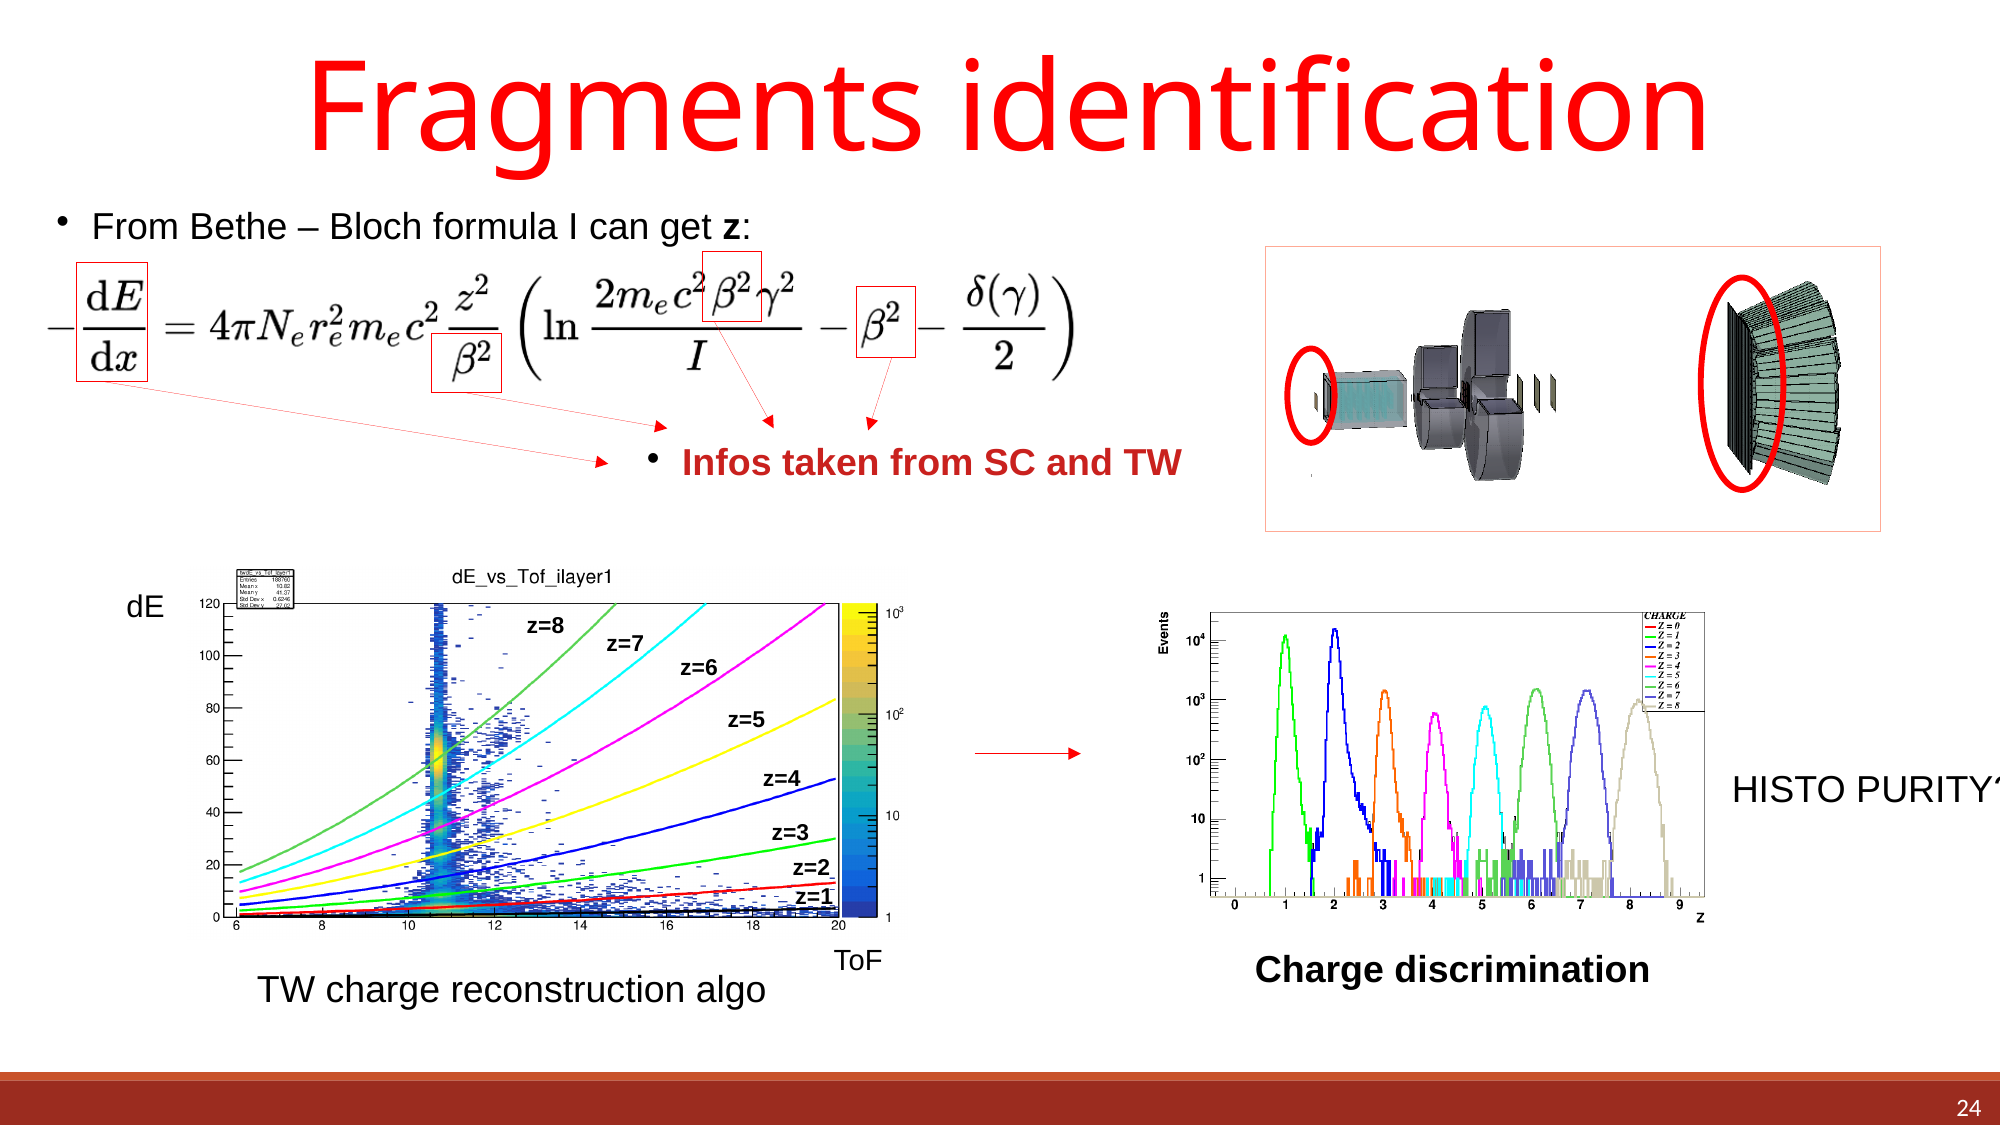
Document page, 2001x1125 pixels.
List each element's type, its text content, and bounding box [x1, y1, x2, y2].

picture [703, 252, 761, 321]
picture [716, 251, 1105, 404]
picture [432, 334, 501, 392]
picture [77, 263, 147, 381]
text_box Infos taken from SC and TW [631, 430, 1198, 488]
text_box z=6 [665, 645, 740, 686]
text_box z=2 [777, 845, 852, 886]
text_box <numero> [1949, 1095, 1988, 1122]
picture [1311, 277, 1730, 490]
text_box z=1 [780, 874, 855, 915]
picture [1754, 277, 1853, 490]
picture [1704, 281, 1780, 486]
picture [187, 566, 908, 940]
text_box Charge discrimination [1240, 941, 1666, 999]
text_box Fragments identification [290, 23, 1725, 188]
text_box [0, 1072, 2000, 1125]
text_box TW charge reconstruction algo [242, 960, 782, 1018]
picture [1311, 352, 1331, 439]
text_box HISTO PURITY? [1717, 757, 2000, 857]
text_box z=8 [511, 602, 586, 644]
text_box From Bethe – Bloch formula I can get z: [41, 194, 767, 252]
text_box z=7 [591, 621, 666, 662]
text_box z=5 [712, 697, 787, 738]
text_box z=4 [748, 756, 822, 797]
text_box ToF [818, 933, 938, 1005]
text_box dE [111, 579, 188, 629]
picture [1143, 573, 1773, 936]
text_box z=3 [756, 810, 831, 851]
picture [32, 251, 759, 404]
picture [857, 287, 915, 357]
